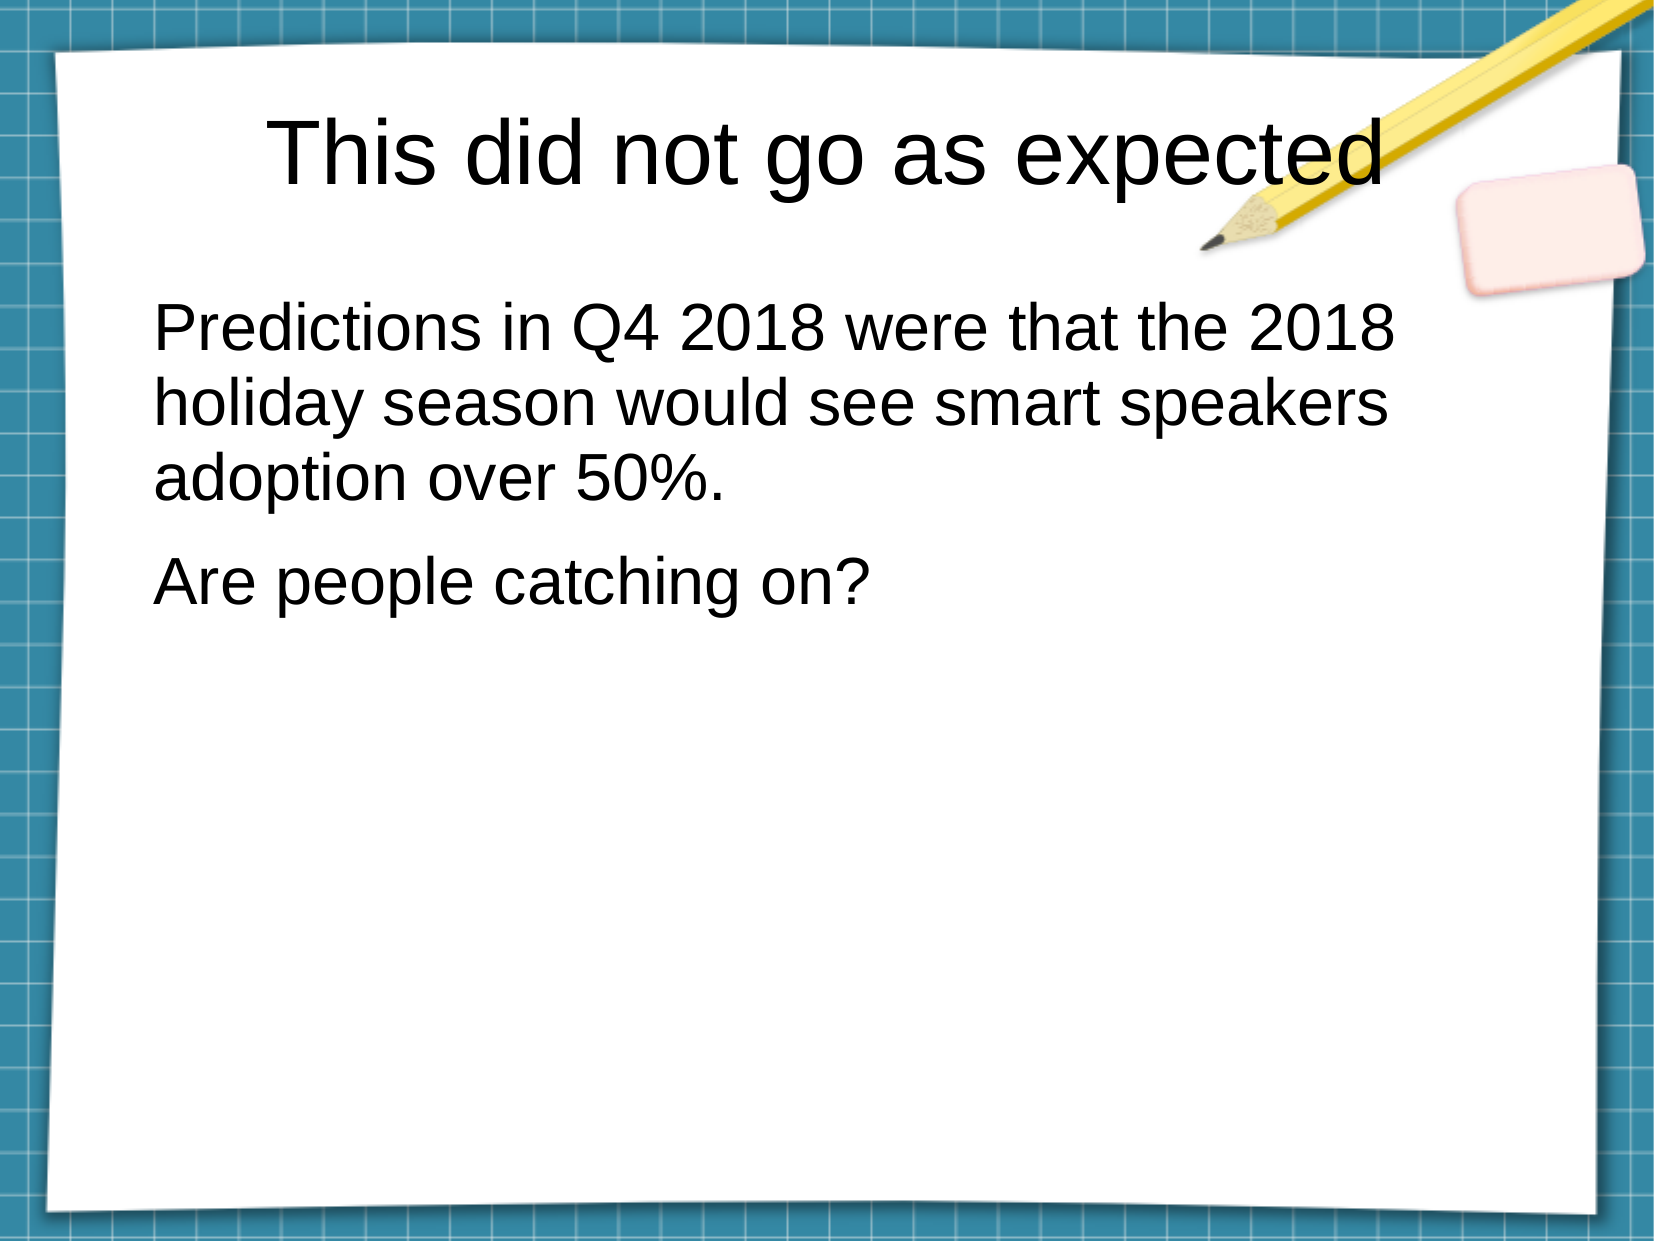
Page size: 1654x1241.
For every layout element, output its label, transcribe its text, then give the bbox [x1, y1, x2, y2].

picture [0, 0, 1654, 1241]
list Predictions in Q4 2018 were that the 2018 holiday season would see smart speakers adoption over 50%. Are people catching on? [82, 290, 1571, 1010]
title This did not go as expected [82, 49, 1571, 257]
